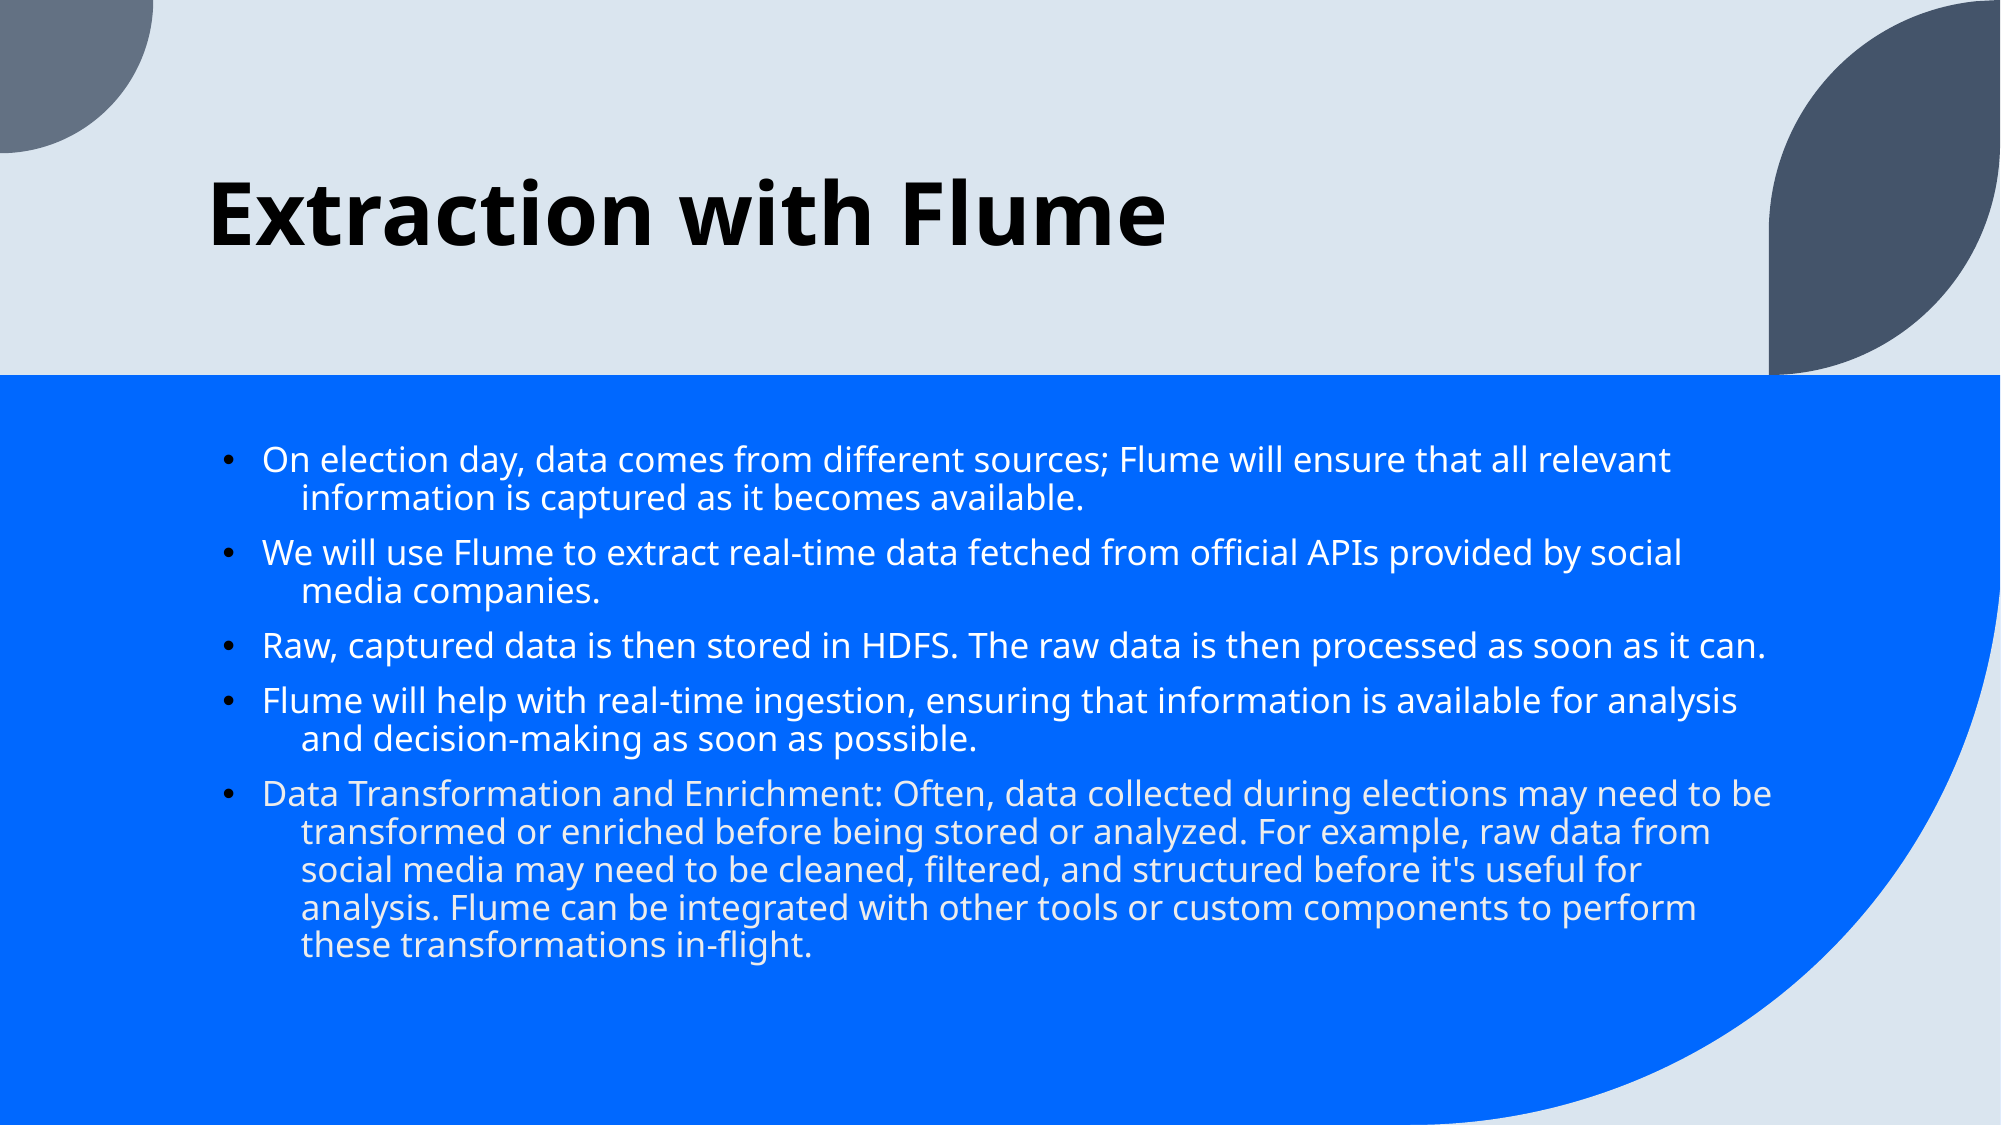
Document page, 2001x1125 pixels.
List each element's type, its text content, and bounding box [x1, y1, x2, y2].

title Extraction with Flume [191, 7, 1796, 271]
list On election day, data comes from different sources; Flume will ensure that all relevant information is captured as it becomes available. We will use Flume to extract real-time data fetched from official APIs provided by social media companies. Raw, captured data is then stored in HDFS. The raw data is then processed as soon as it can. Flume will help with real-time ingestion, ensuring that information is available for analysis and decision-making as soon as possible. Data Transformation and Enrichment: Often, data collected during elections may need to be transformed or enriched before being stored or analyzed. For example, raw data from social media may need to be cleaned, filtered, and structured before it's useful for analysis. Flume can be integrated with other tools or custom components to perform these transformations in-flight. [191, 435, 1796, 999]
